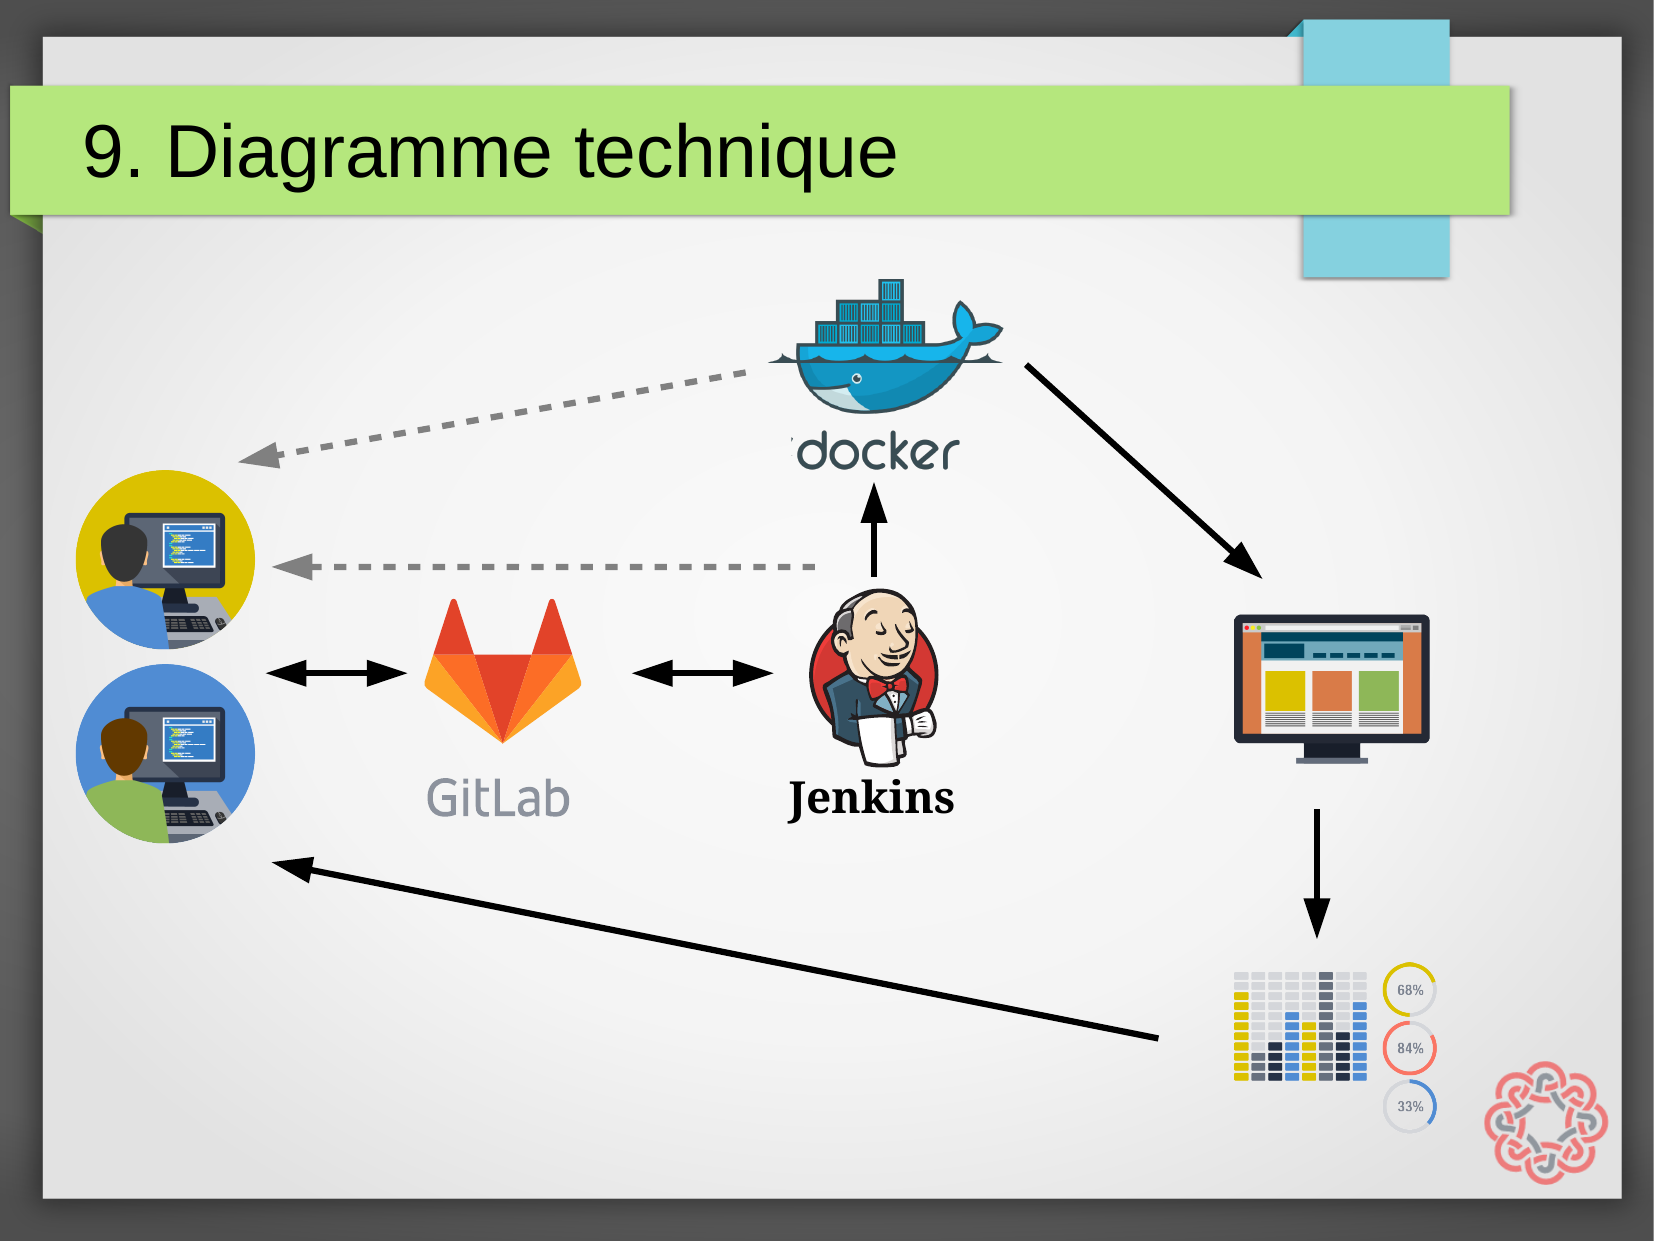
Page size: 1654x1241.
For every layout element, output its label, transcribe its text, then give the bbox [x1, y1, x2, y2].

title 9. Diagramme technique [82, 68, 1406, 237]
picture [0, 0, 1654, 1241]
